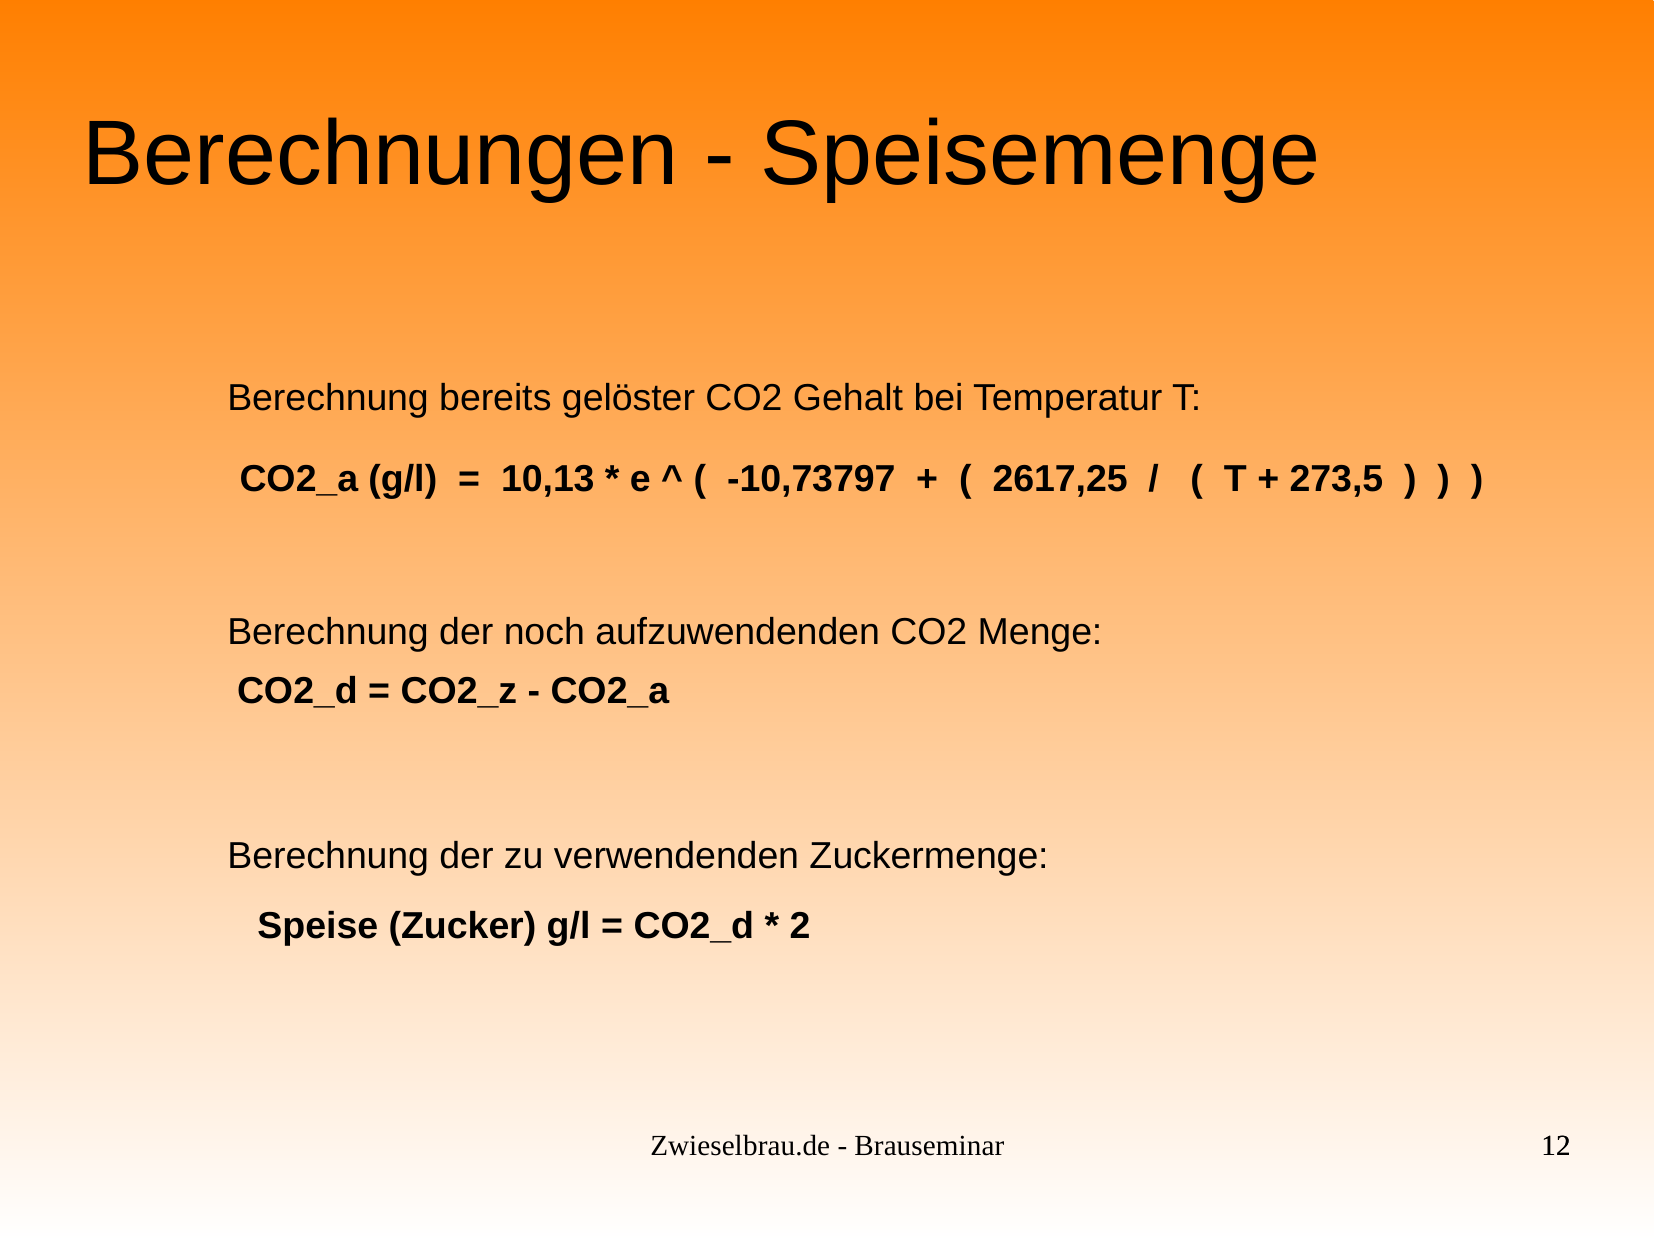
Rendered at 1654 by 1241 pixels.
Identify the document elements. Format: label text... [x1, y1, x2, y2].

text_box Berechnung der zu verwendenden Zuckermenge: [212, 826, 1063, 884]
text_box CO2_a (g/l) = 10,13 * e ^ ( -10,73797 + ( 2617,25 / ( T + 273,5 ) ) ) [224, 449, 1501, 508]
text_box Berechnung der noch aufzuwendenden CO2 Menge: [212, 603, 1117, 661]
text_box [212, 256, 1489, 1063]
text_box <Foliennummer> [1185, 1129, 1571, 1216]
text_box CO2_d = CO2_z - CO2_a [222, 662, 695, 721]
title Berechnungen - Speisemenge [82, 49, 1571, 257]
text_box Speise (Zucker) g/l = CO2_d * 2 [242, 897, 826, 956]
text_box Berechnung bereits gelöster CO2 Gehalt bei Temperatur T: [212, 369, 1218, 427]
